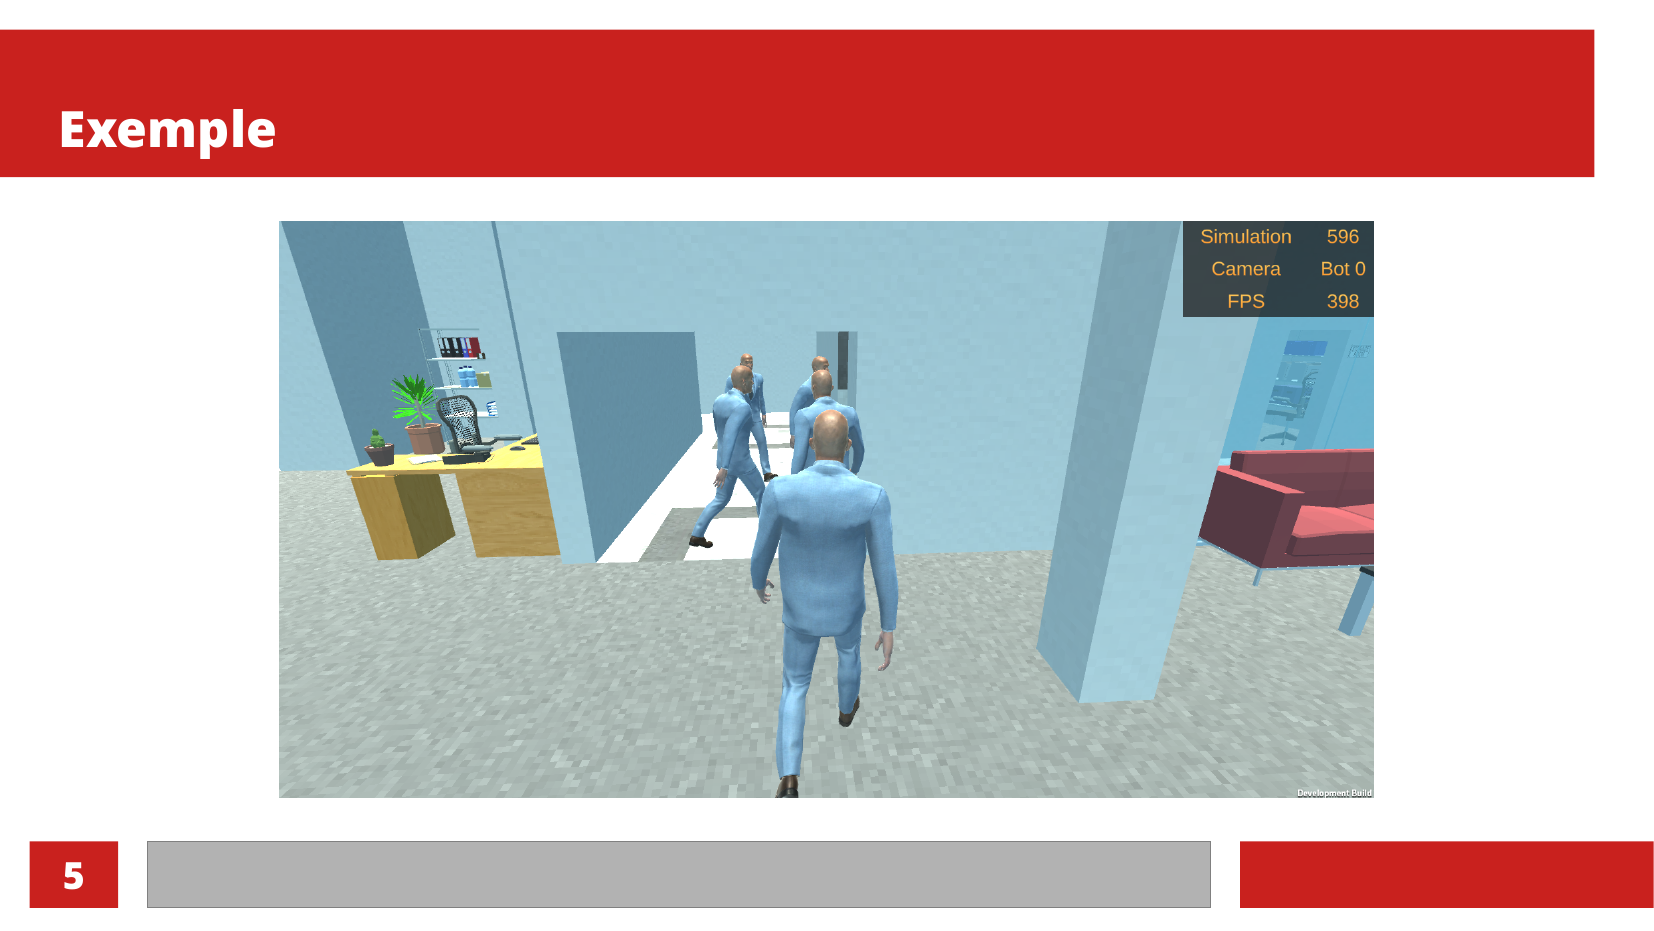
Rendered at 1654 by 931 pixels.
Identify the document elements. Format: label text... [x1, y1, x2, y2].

title Exemple [59, 44, 1595, 163]
picture [279, 221, 1374, 798]
